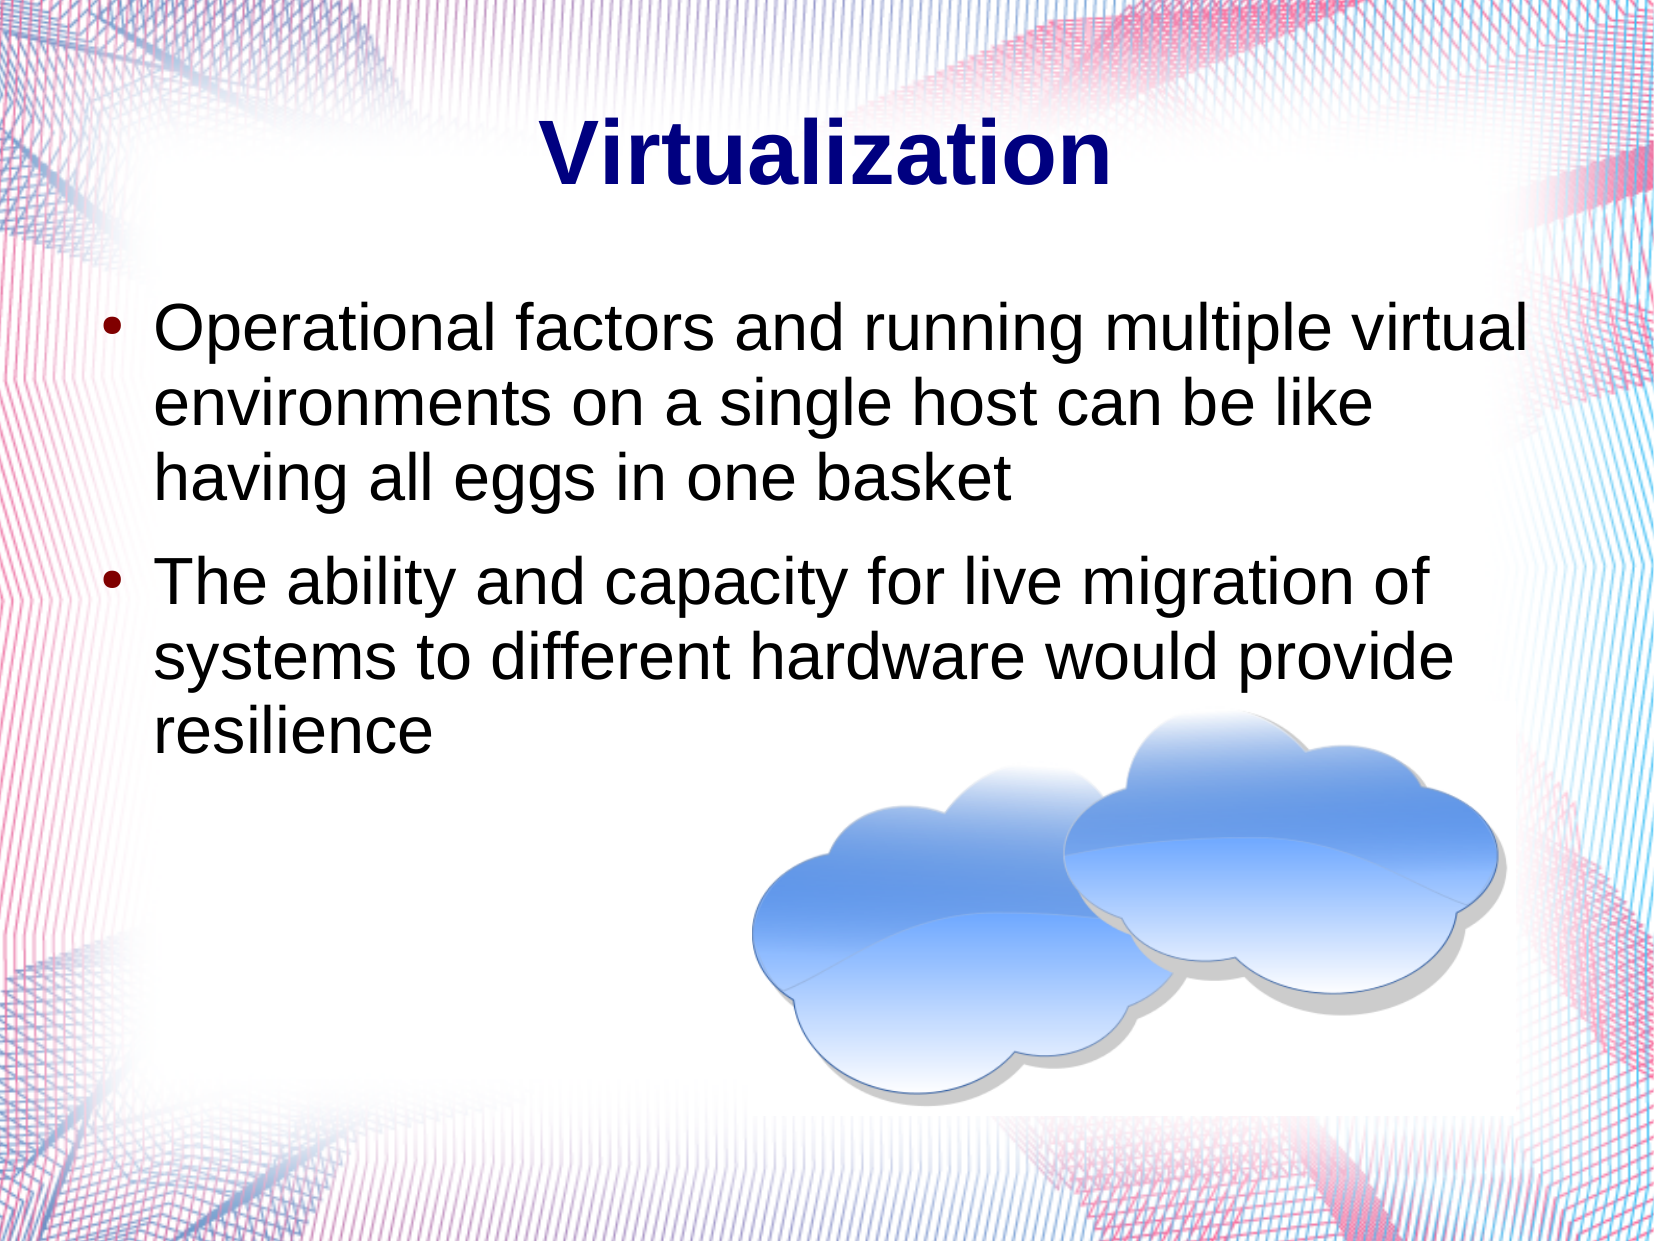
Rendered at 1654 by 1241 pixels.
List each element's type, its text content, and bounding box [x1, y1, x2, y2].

list Operational factors and running multiple virtual environments on a single host can be like having all eggs in one basket The ability and capacity for live migration of systems to different hardware would provide resilience [82, 290, 1571, 1094]
title Virtualization [82, 56, 1571, 250]
picture [0, 0, 1654, 1241]
